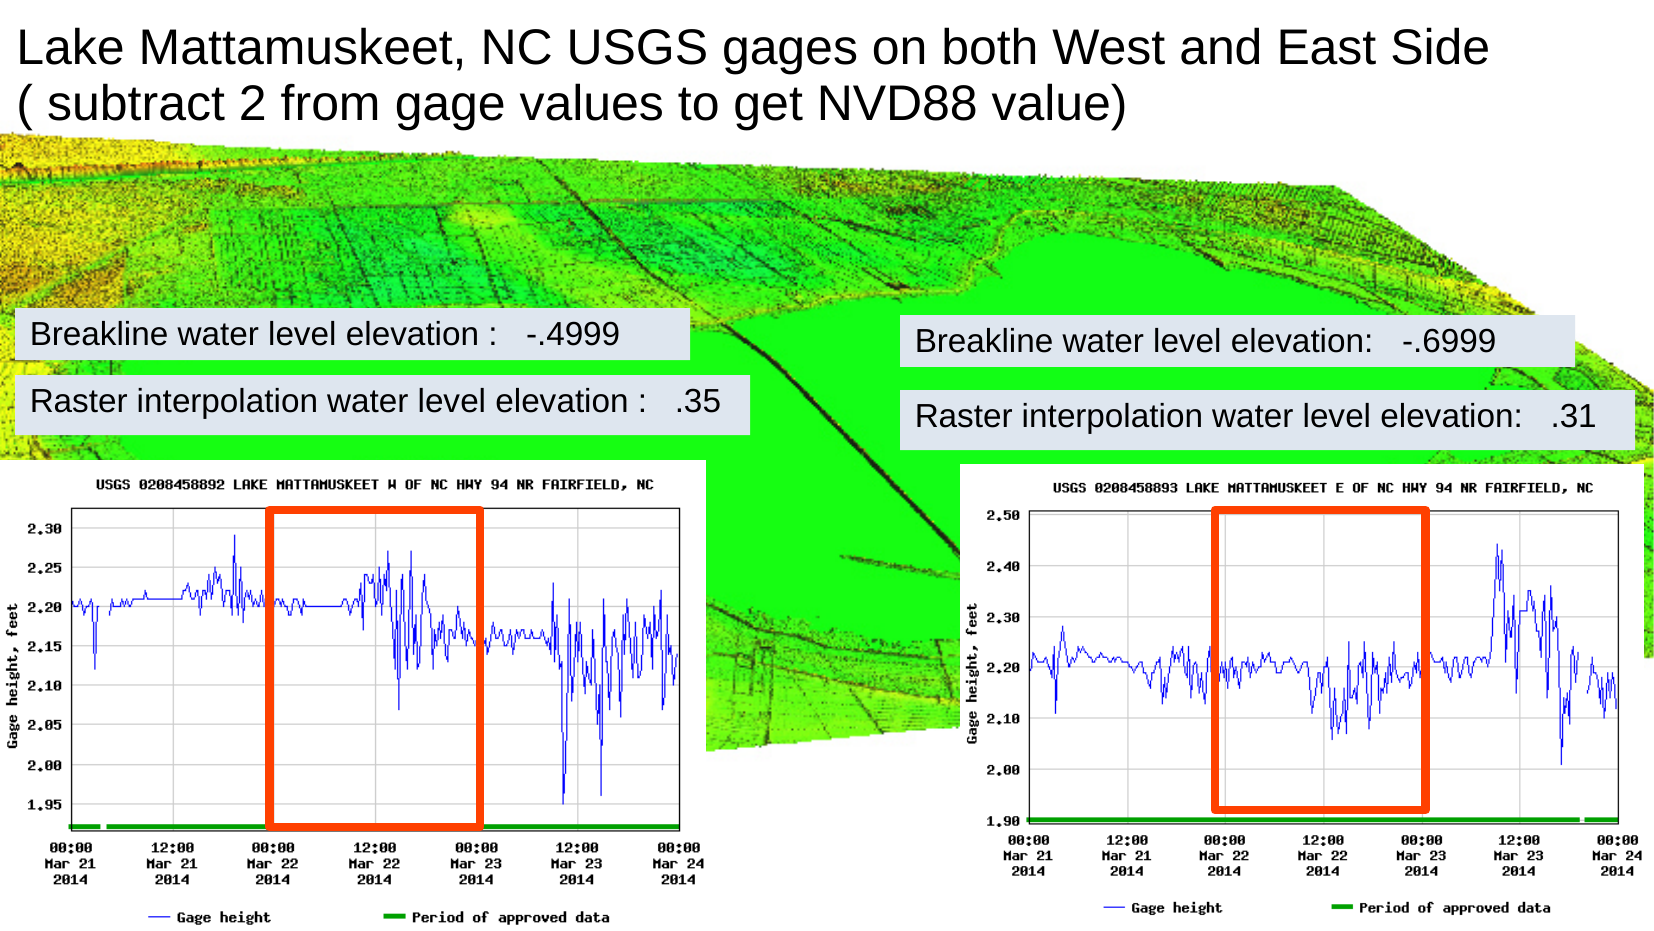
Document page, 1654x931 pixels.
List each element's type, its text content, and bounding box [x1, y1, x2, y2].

title Lake Mattamuskeet, NC USGS gages on both West and East Side ( subtract 2 from gage values to get NVD88 value) [16, 14, 1607, 136]
text_box Raster interpolation water level elevation : .35 [15, 375, 751, 436]
picture [0, 0, 1654, 931]
text_box Raster interpolation water level elevation: .31 [900, 390, 1636, 451]
text_box Breakline water level elevation: -.6999 [900, 315, 1576, 367]
text_box Breakline water level elevation : -.4999 [15, 308, 691, 361]
